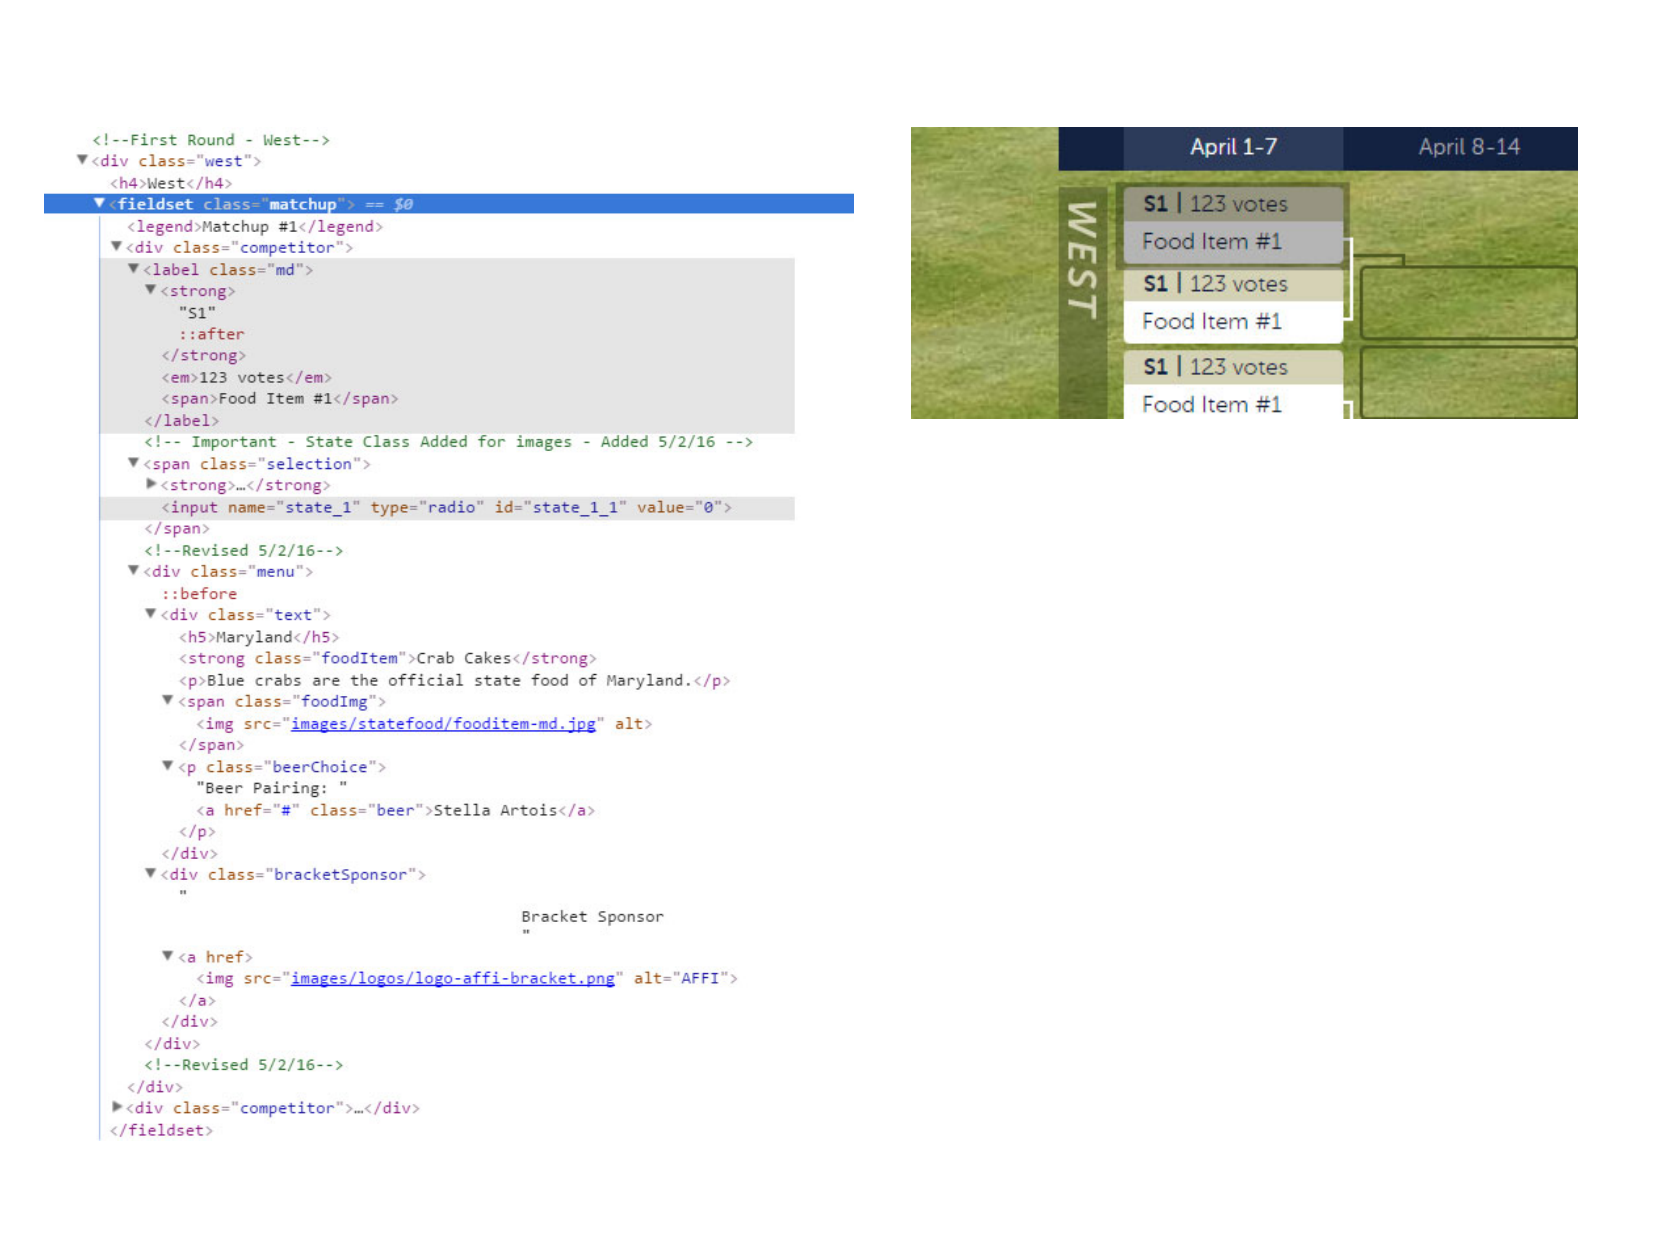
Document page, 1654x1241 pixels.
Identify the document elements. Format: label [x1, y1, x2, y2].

picture [911, 127, 1578, 419]
picture [44, 127, 854, 1141]
